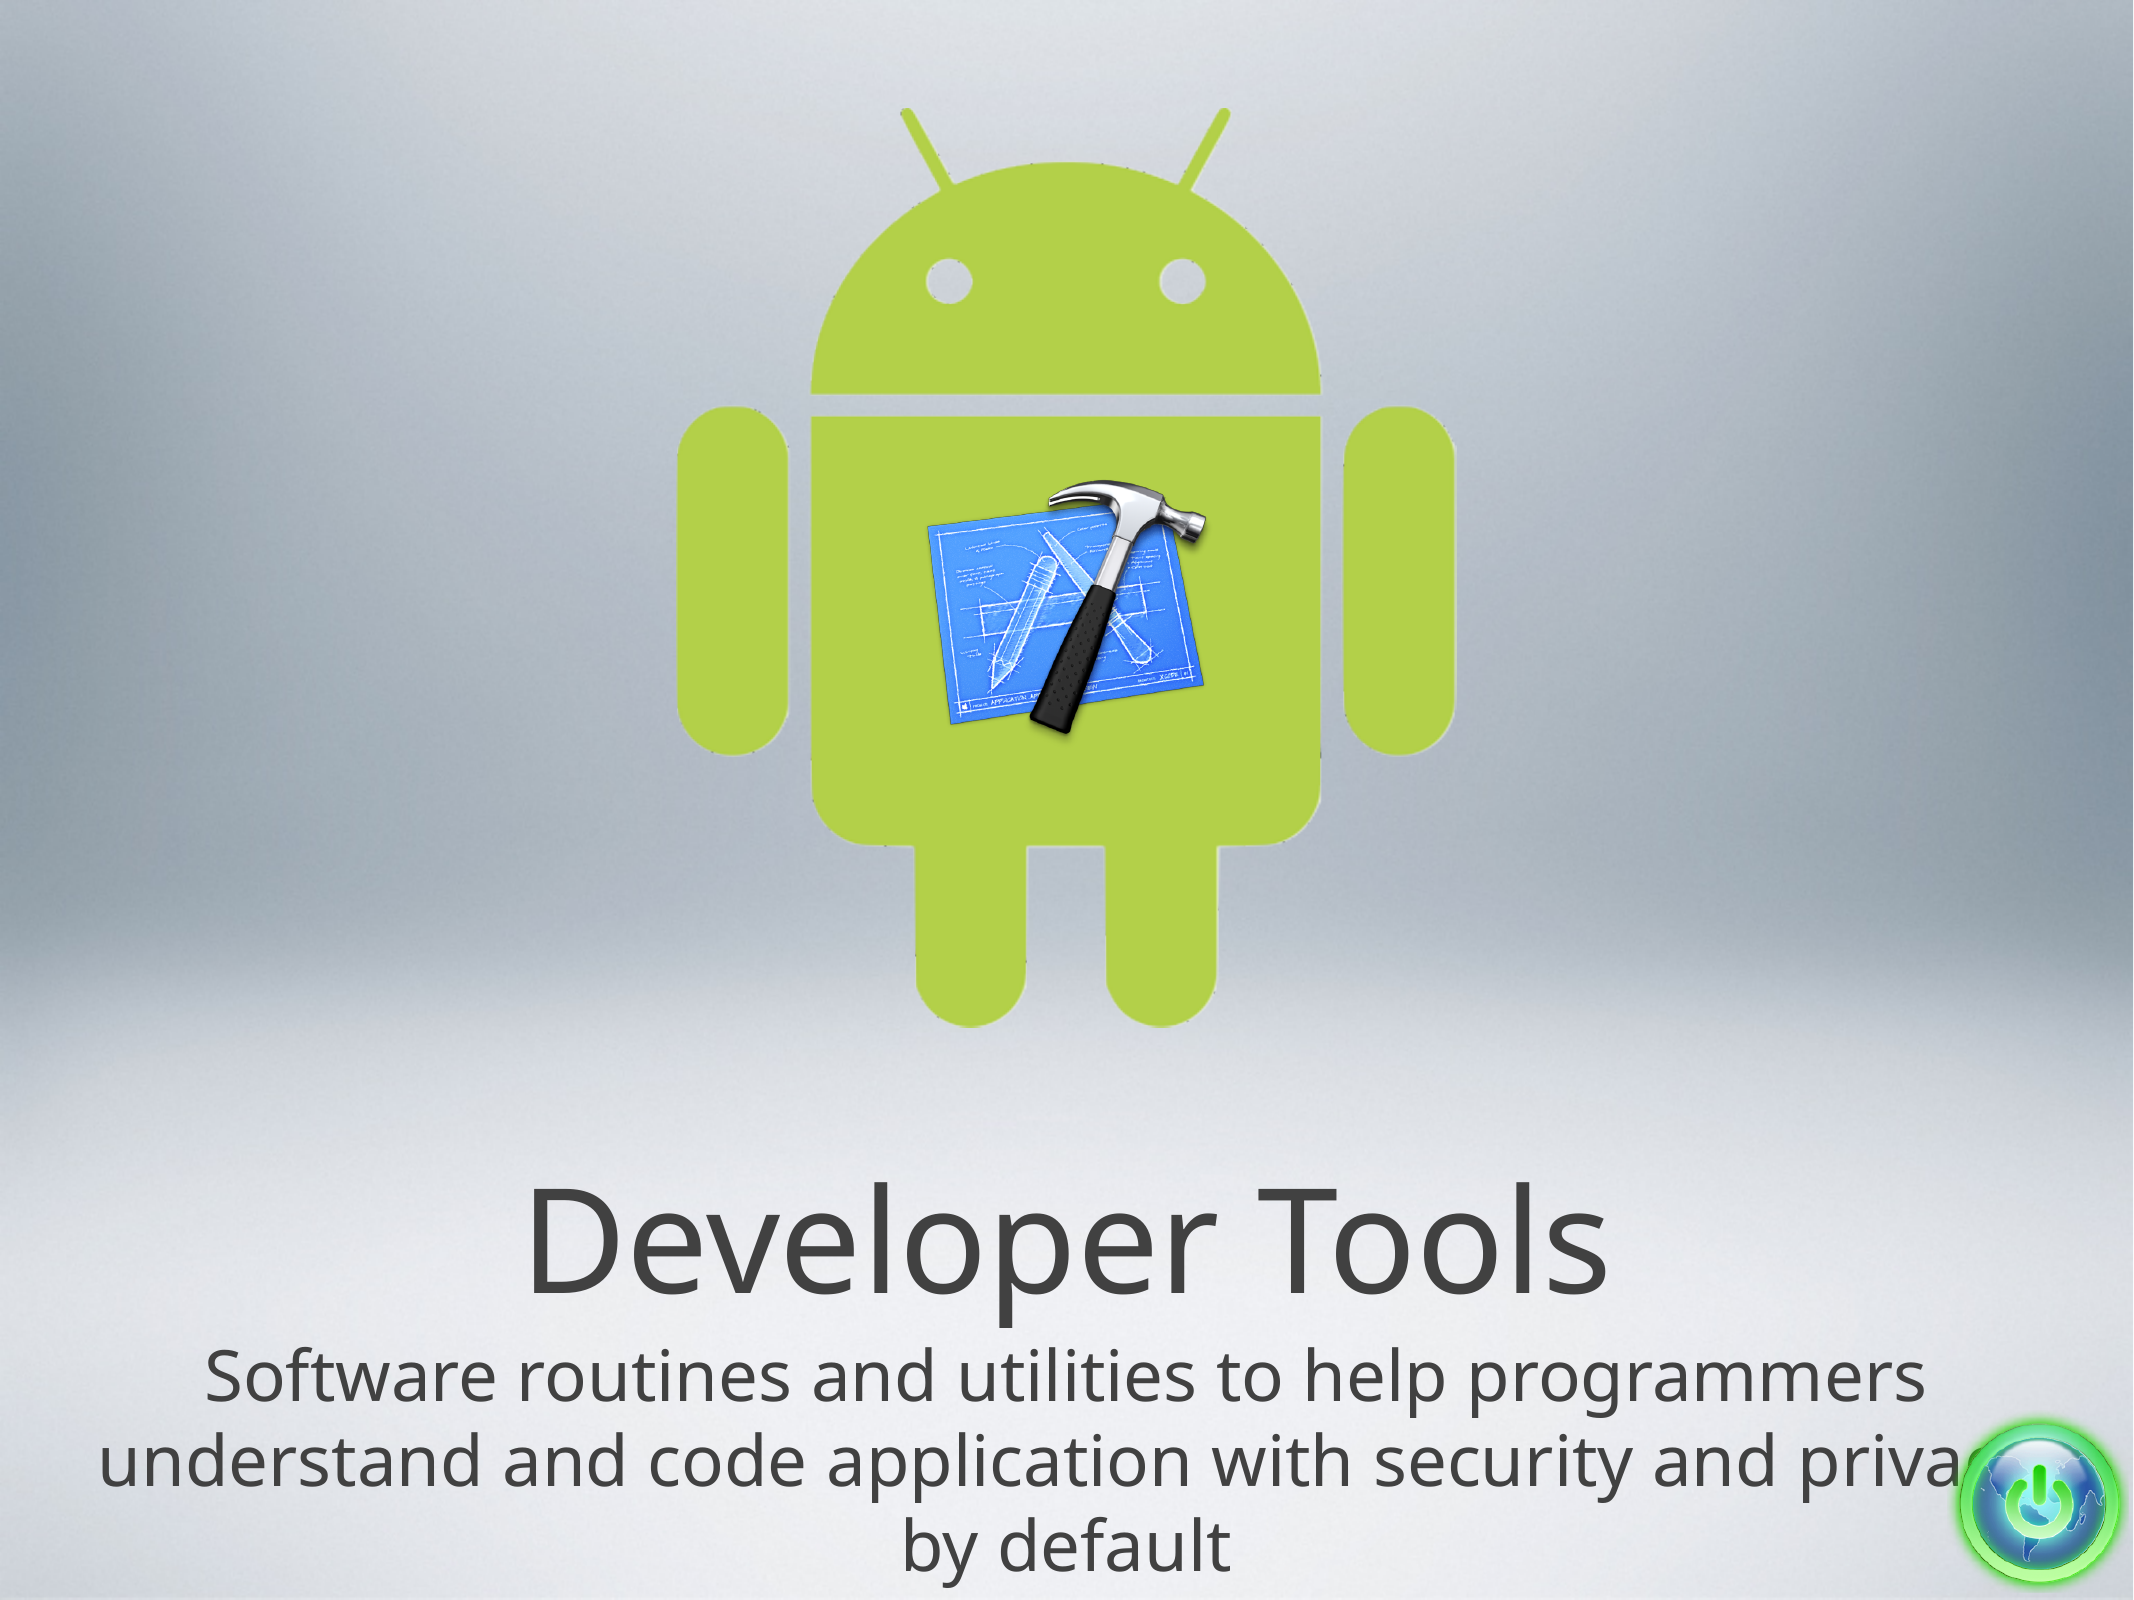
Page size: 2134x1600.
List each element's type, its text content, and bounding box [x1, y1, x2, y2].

list Software routines and utilities to help programmers understand and code application with security and privacy by default [58, 1324, 2075, 1593]
title Developer Tools [58, 1122, 2075, 1324]
picture [0, 0, 2134, 1600]
